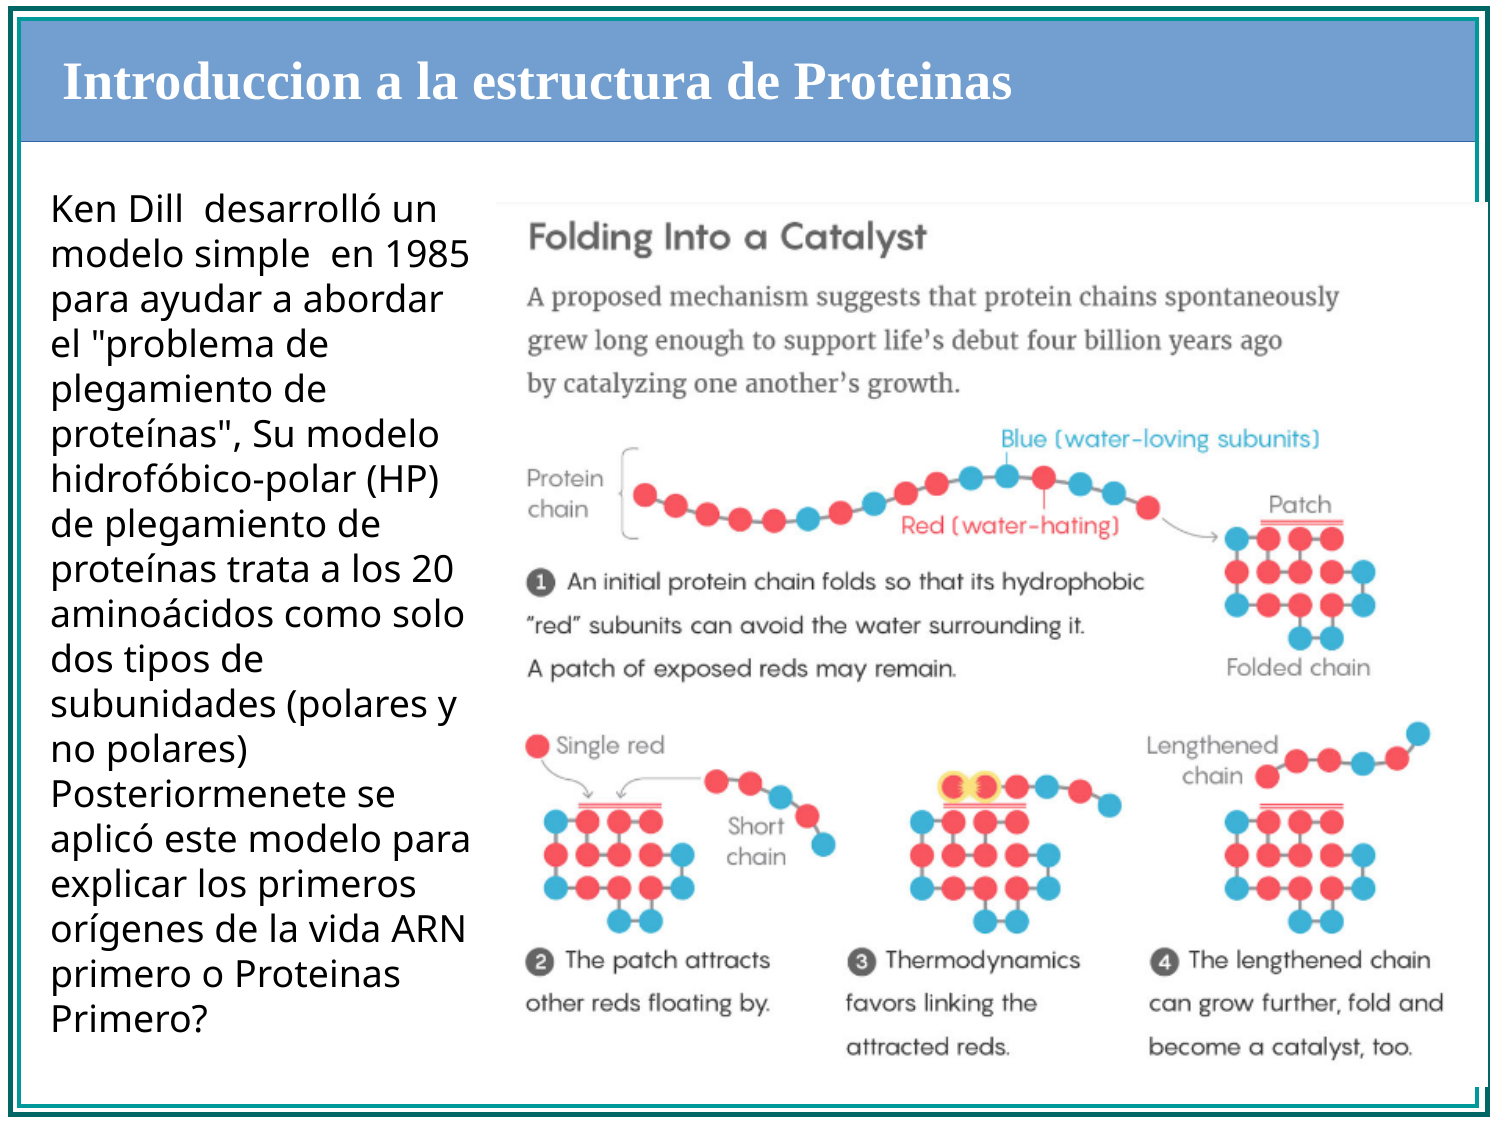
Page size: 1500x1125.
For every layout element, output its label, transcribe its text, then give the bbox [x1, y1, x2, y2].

text_box Introduccion a la estructura de Proteinas [47, 38, 1335, 142]
text_box Ken Dill desarrolló un modelo simple en 1985 para ayudar a abordar el "problema de plegamiento de proteínas", Su modelo hidrofóbico-polar (HP) de plegamiento de proteínas trata a los 20 aminoácidos como solo dos tipos de subunidades (polares y no polares) Posteriormenete se aplicó este modelo para explicar los primeros orígenes de la vida ARN primero o Proteinas Primero? [35, 177, 497, 1125]
picture [497, 202, 1488, 1087]
text_box [21, 21, 1475, 142]
